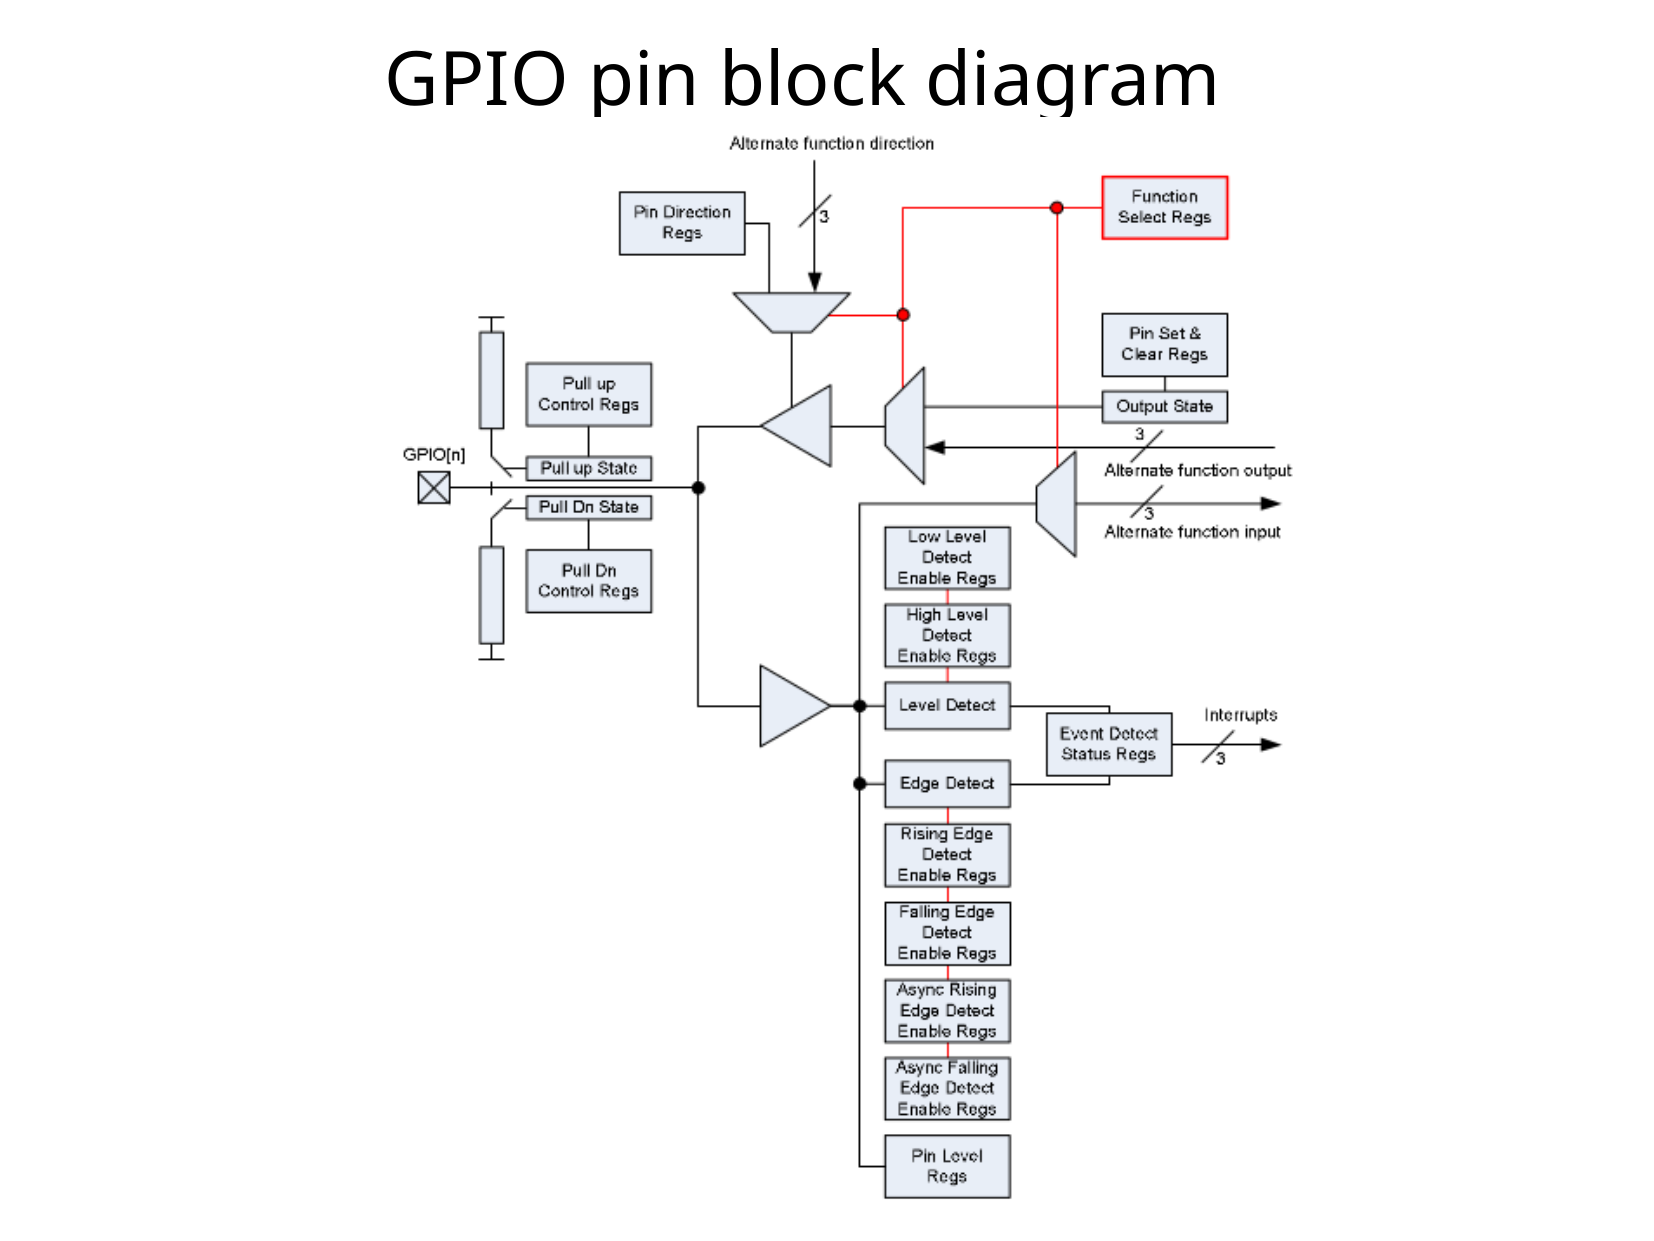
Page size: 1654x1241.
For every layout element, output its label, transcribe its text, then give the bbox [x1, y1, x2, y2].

picture [385, 117, 1312, 1206]
title GPIO pin block diagram [59, 35, 1548, 118]
